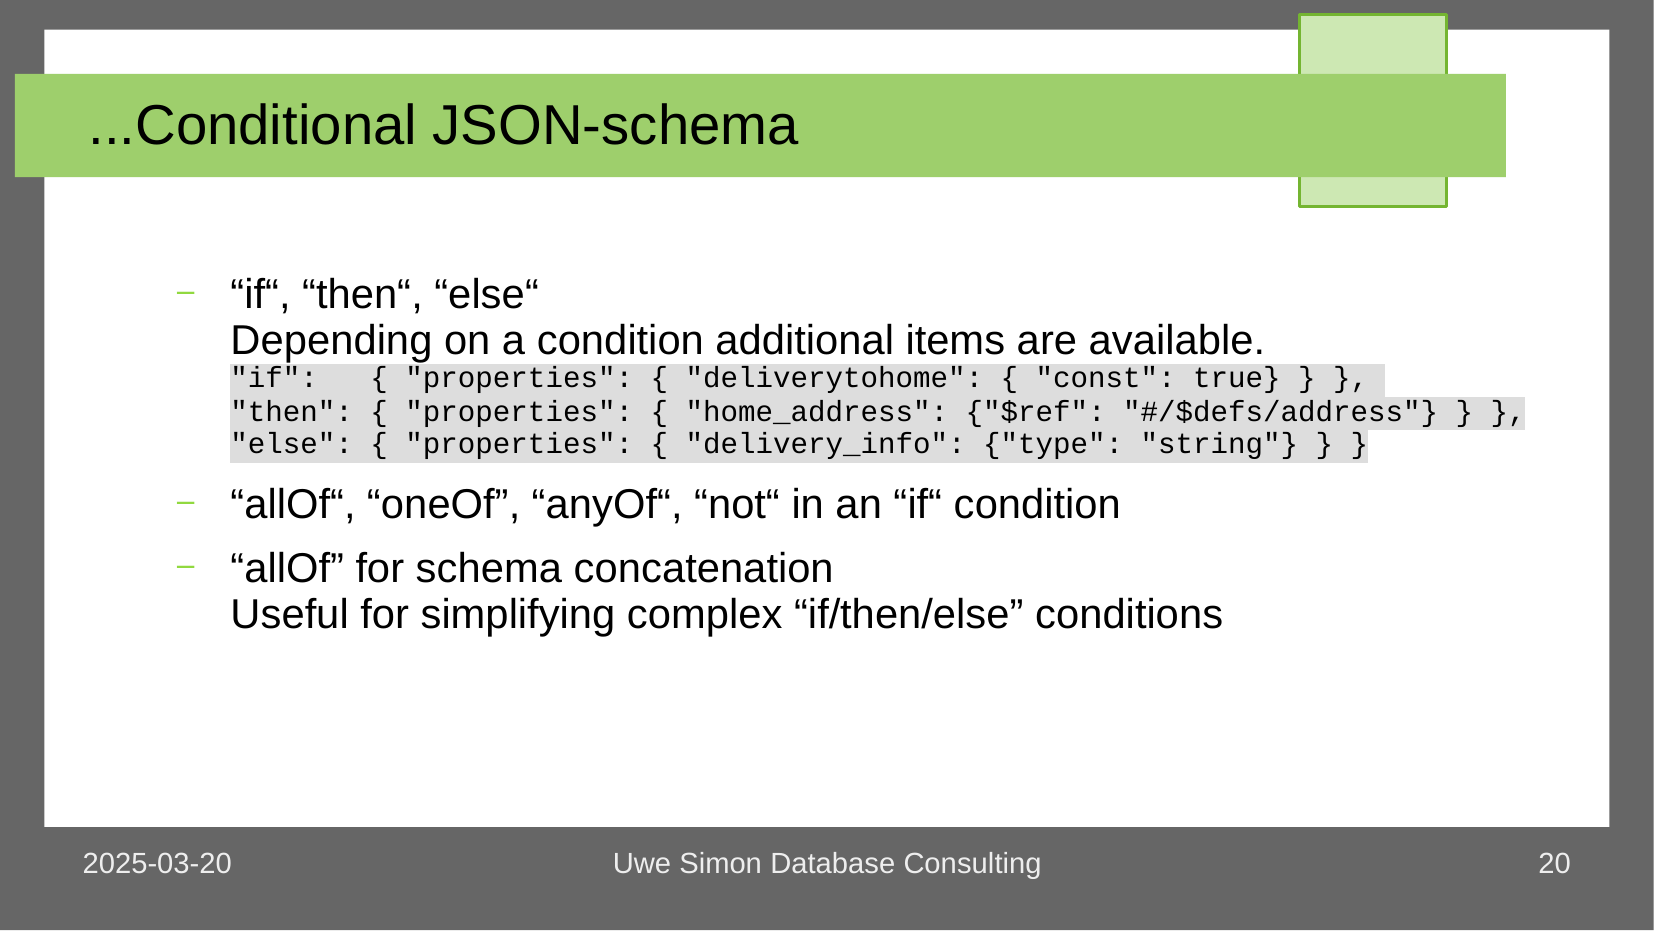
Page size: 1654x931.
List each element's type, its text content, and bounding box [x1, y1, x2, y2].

list “if“, “then“, “else“ Depending on a condition additional items are available. "if": { "properties": { "deliverytohome": { "const": true} } }, "then": { "properties": { "home_address": {"$ref": "#/$defs/address"} } }, "else": { "properties": { "delivery_info": {"type": "string"} } } “allOf“, “oneOf”, “anyOf“, “not“ in an “if“ condition “allOf” for schema concatenation Useful for simplifying complex “if/then/else” conditions [88, 206, 1565, 739]
title ...Conditional JSON-schema [88, 73, 1506, 178]
